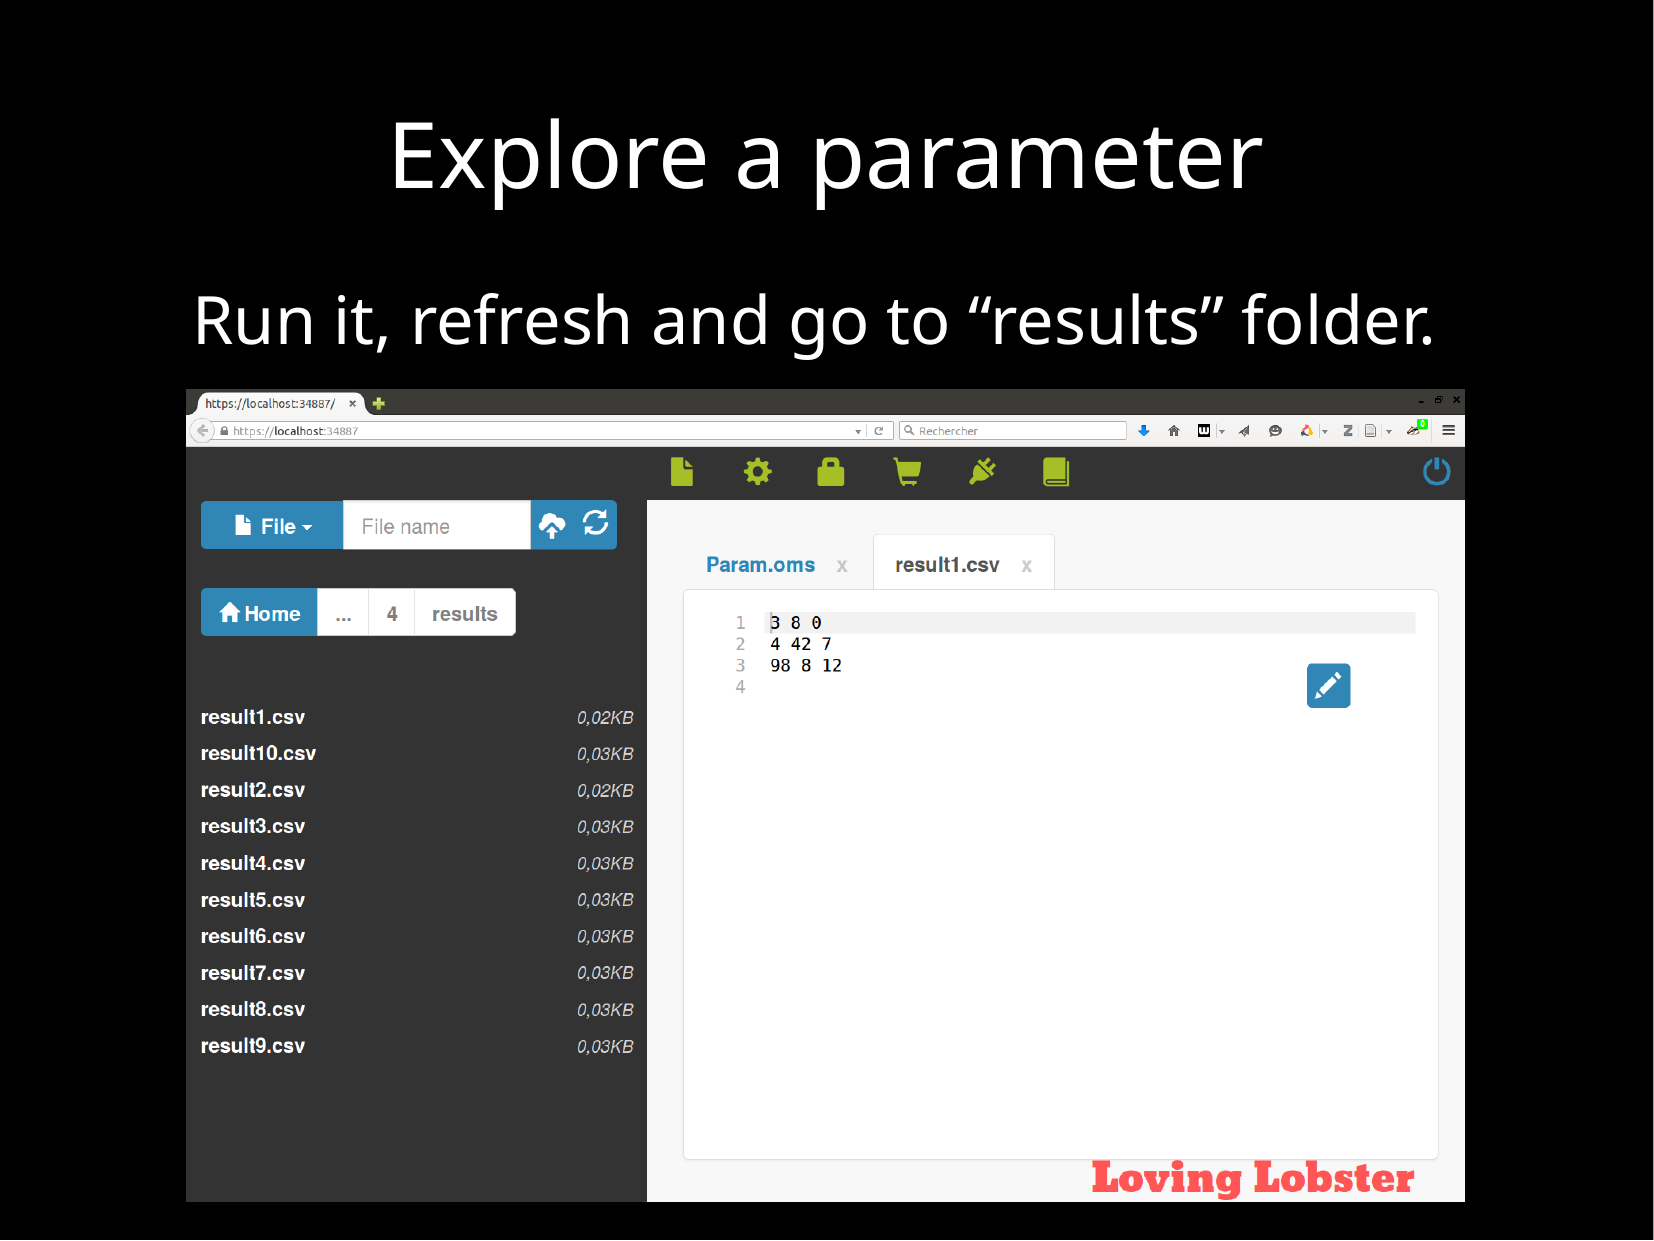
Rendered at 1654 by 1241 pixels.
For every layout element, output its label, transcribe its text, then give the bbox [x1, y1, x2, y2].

list Run it, refresh and go to “results” folder. [70, 272, 1559, 402]
picture [186, 389, 1465, 1202]
title Explore a parameter [82, 49, 1571, 257]
